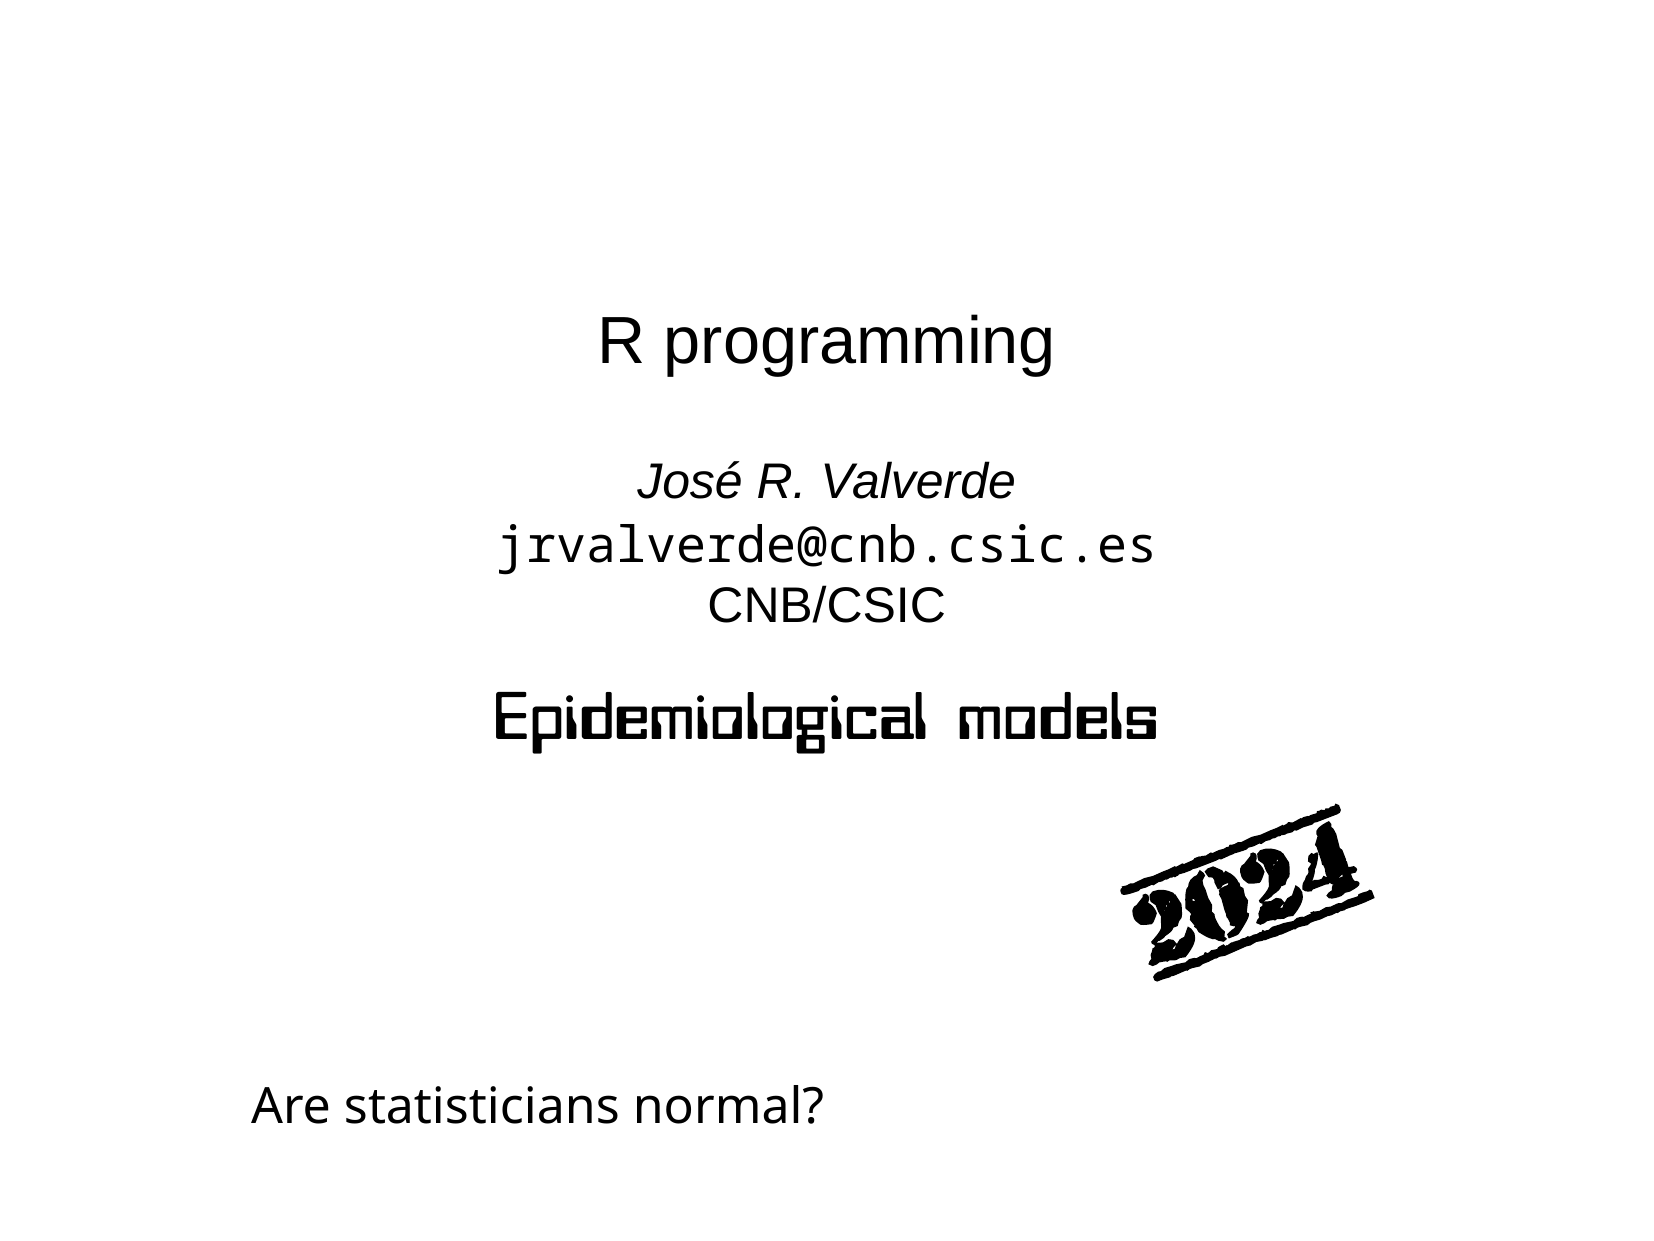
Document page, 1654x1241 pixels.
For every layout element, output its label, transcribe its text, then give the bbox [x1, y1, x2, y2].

text_box Are statisticians normal? [236, 1062, 1063, 1162]
subtitle R programming José R. Valverde jrvalverde@cnb.csic.es CNB/CSIC Epidemiological models [82, 49, 1571, 1010]
text_box 2024 [1105, 775, 1434, 994]
